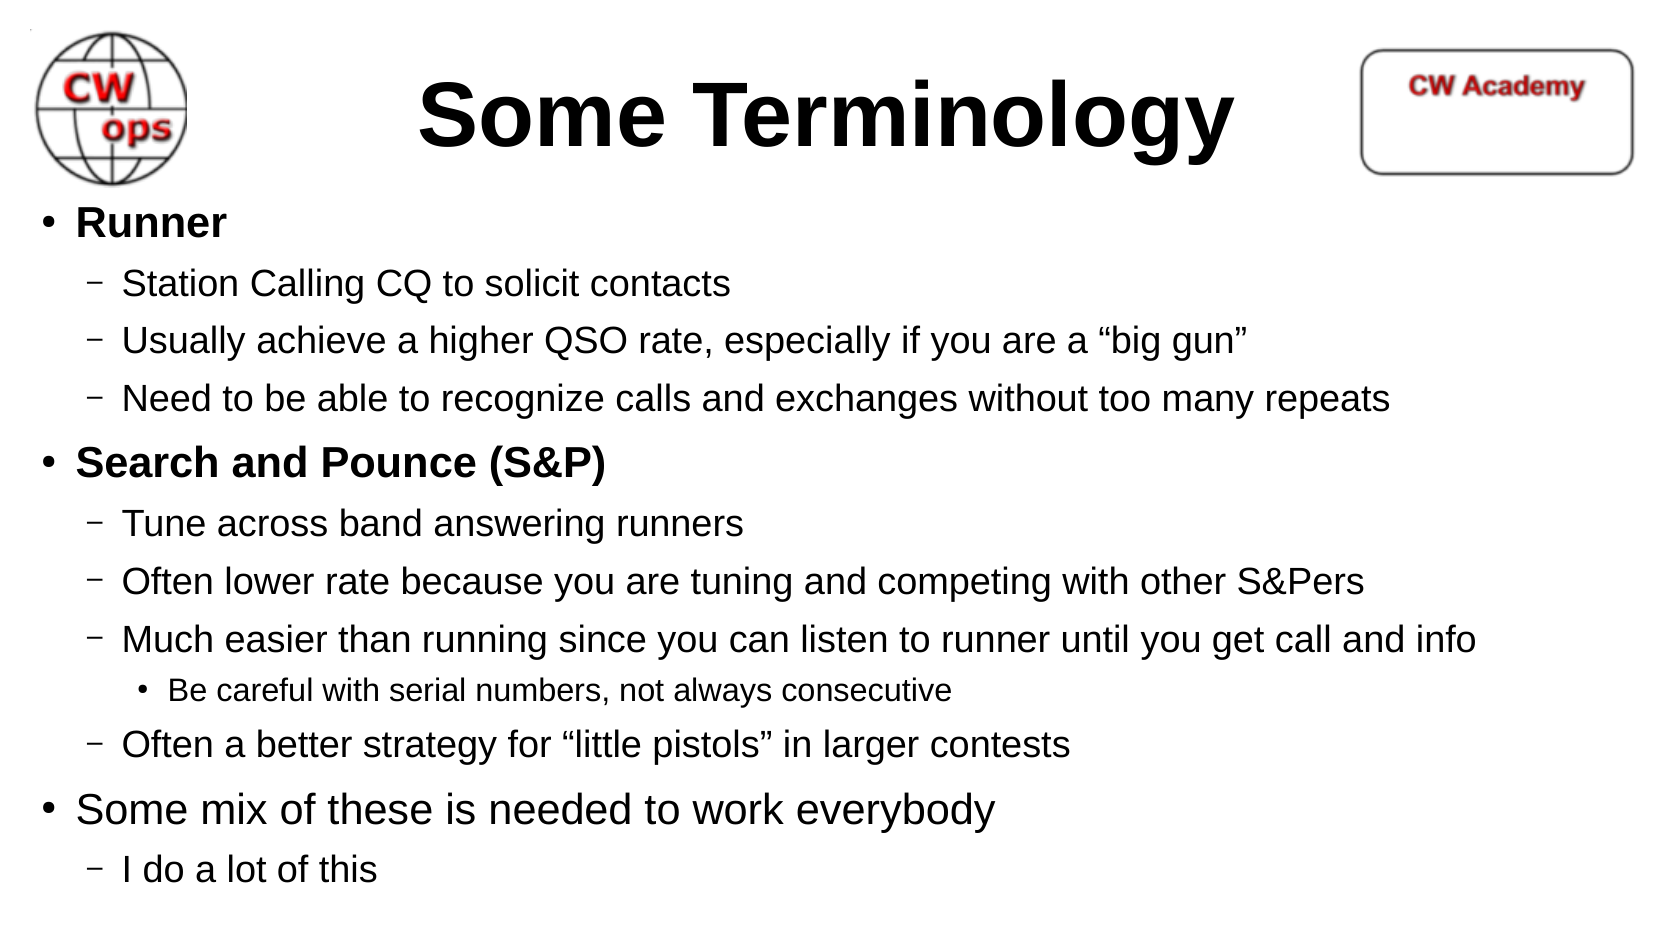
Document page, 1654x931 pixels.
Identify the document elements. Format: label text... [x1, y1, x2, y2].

list Runner Station Calling CQ to solicit contacts Usually achieve a higher QSO rate, especially if you are a “big gun” Need to be able to recognize calls and exchanges without too many repeats Search and Pounce (S&P) Tune across band answering runners Often lower rate because you are tuning and competing with other S&Pers Much easier than running since you can listen to runner until you get call and info Be careful with serial numbers, not always consecutive Often a better strategy for “little pistols” in larger contests Some mix of these is needed to work everybody I do a lot of this [29, 198, 1653, 891]
picture [1571, 37, 1640, 186]
picture [30, 29, 187, 194]
title Some Terminology [82, 37, 1571, 193]
